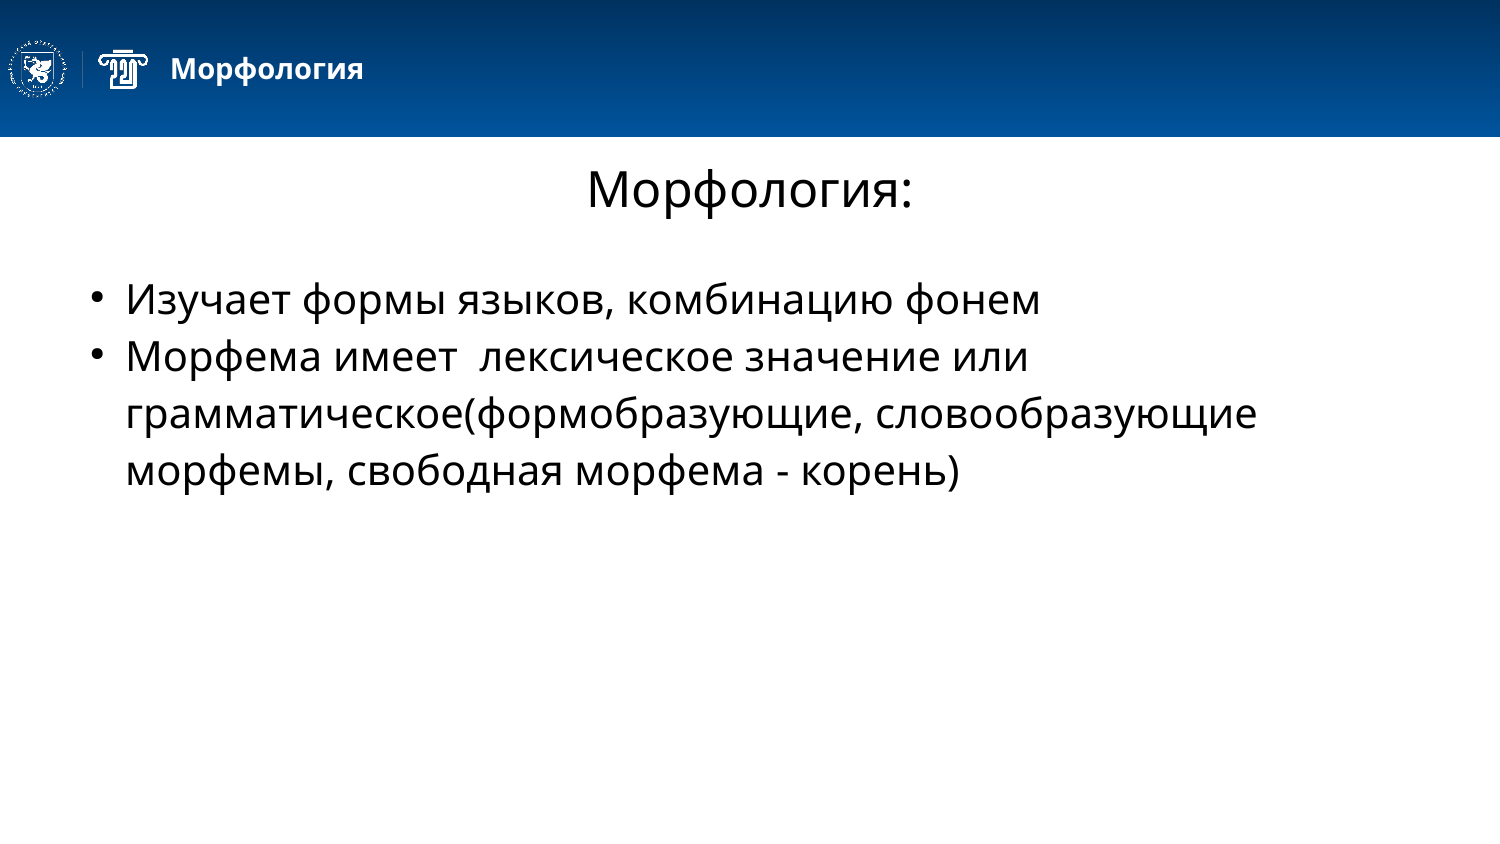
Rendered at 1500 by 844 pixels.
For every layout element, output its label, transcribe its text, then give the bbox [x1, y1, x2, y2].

picture [8, 40, 148, 98]
text_box Морфология: [0, 150, 1500, 345]
text_box Морфология [147, 7, 1353, 93]
text_box [0, 0, 1500, 137]
text_box Изучает формы языков, комбинацию фонем Морфема имеет лексическое значение или грамматическое(формобразующие, словообразующие морфемы, свободная морфема - корень) [75, 262, 1426, 807]
